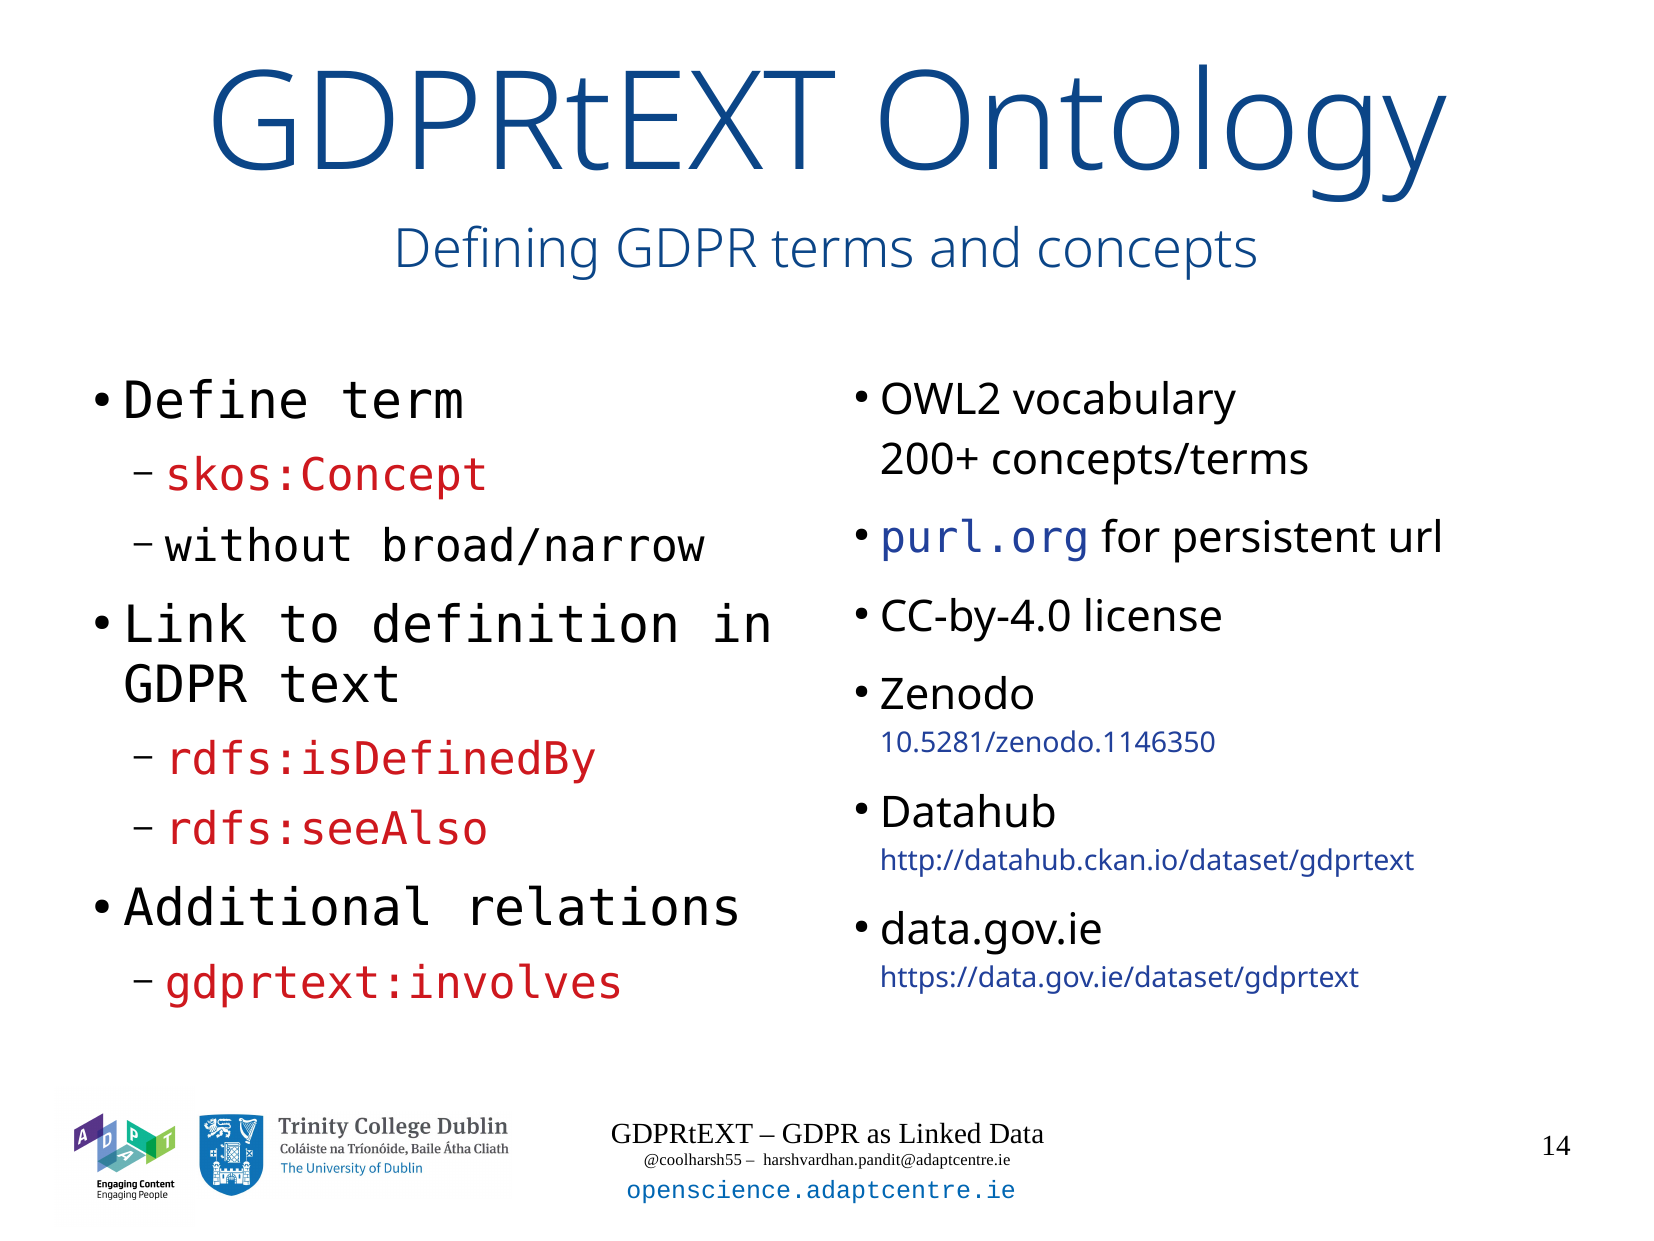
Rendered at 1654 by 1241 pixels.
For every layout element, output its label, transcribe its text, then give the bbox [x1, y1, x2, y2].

list OWL2 vocabulary 200+ concepts/terms purl.org for persistent url CC-by-4.0 license Zenodo 10.5281/zenodo.1146350 Datahub http://datahub.ckan.io/dataset/gdprtext data.gov.ie https://data.gov.ie/dataset/gdprtext [845, 290, 1572, 1010]
picture [54, 1086, 195, 1227]
list Define term skos:Concept without broad/narrow Link to definition in GDPR text rdfs:isDefinedBy rdfs:seeAlso Additional relations gdprtext:involves [82, 290, 809, 1010]
picture [196, 1111, 512, 1199]
title GDPRtEXT Ontology Defining GDPR terms and concepts [82, 41, 1571, 265]
